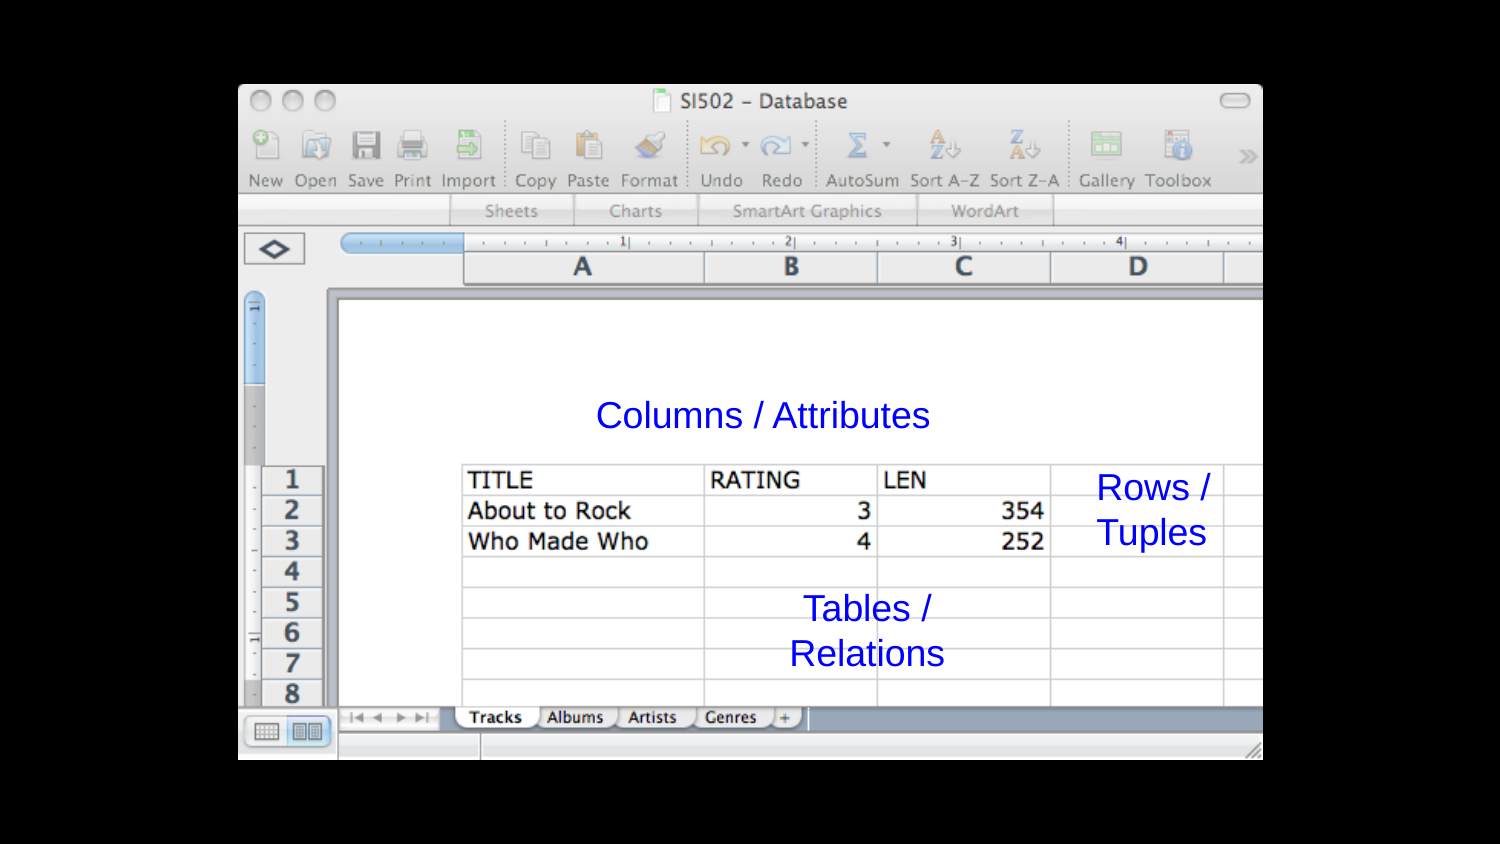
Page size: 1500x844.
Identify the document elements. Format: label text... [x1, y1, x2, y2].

text_box Rows / Tuples [1096, 460, 1212, 555]
text_box Tables / Relations [729, 584, 1006, 673]
text_box Columns / Attributes [501, 388, 1025, 440]
picture [238, 84, 1263, 760]
